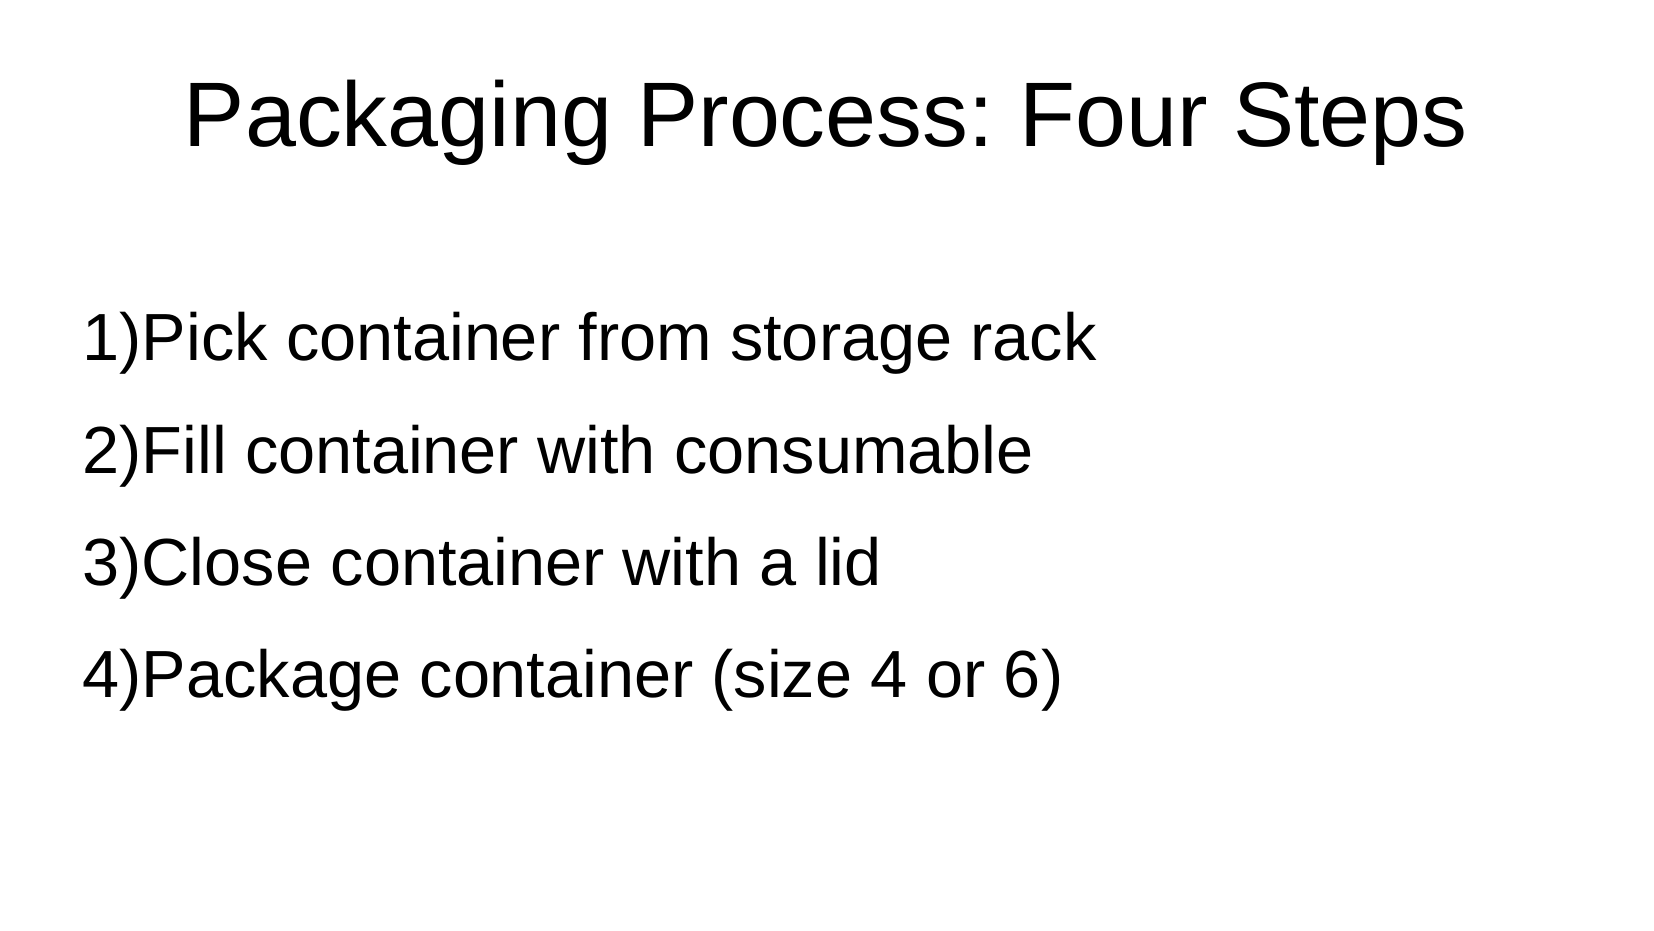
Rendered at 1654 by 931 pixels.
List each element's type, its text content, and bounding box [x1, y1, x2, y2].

title Packaging Process: Four Steps [82, 37, 1571, 193]
subtitle Pick container from storage rack Fill container with consumable Close container with a lid Package container (size 4 or 6) [82, 217, 1571, 758]
